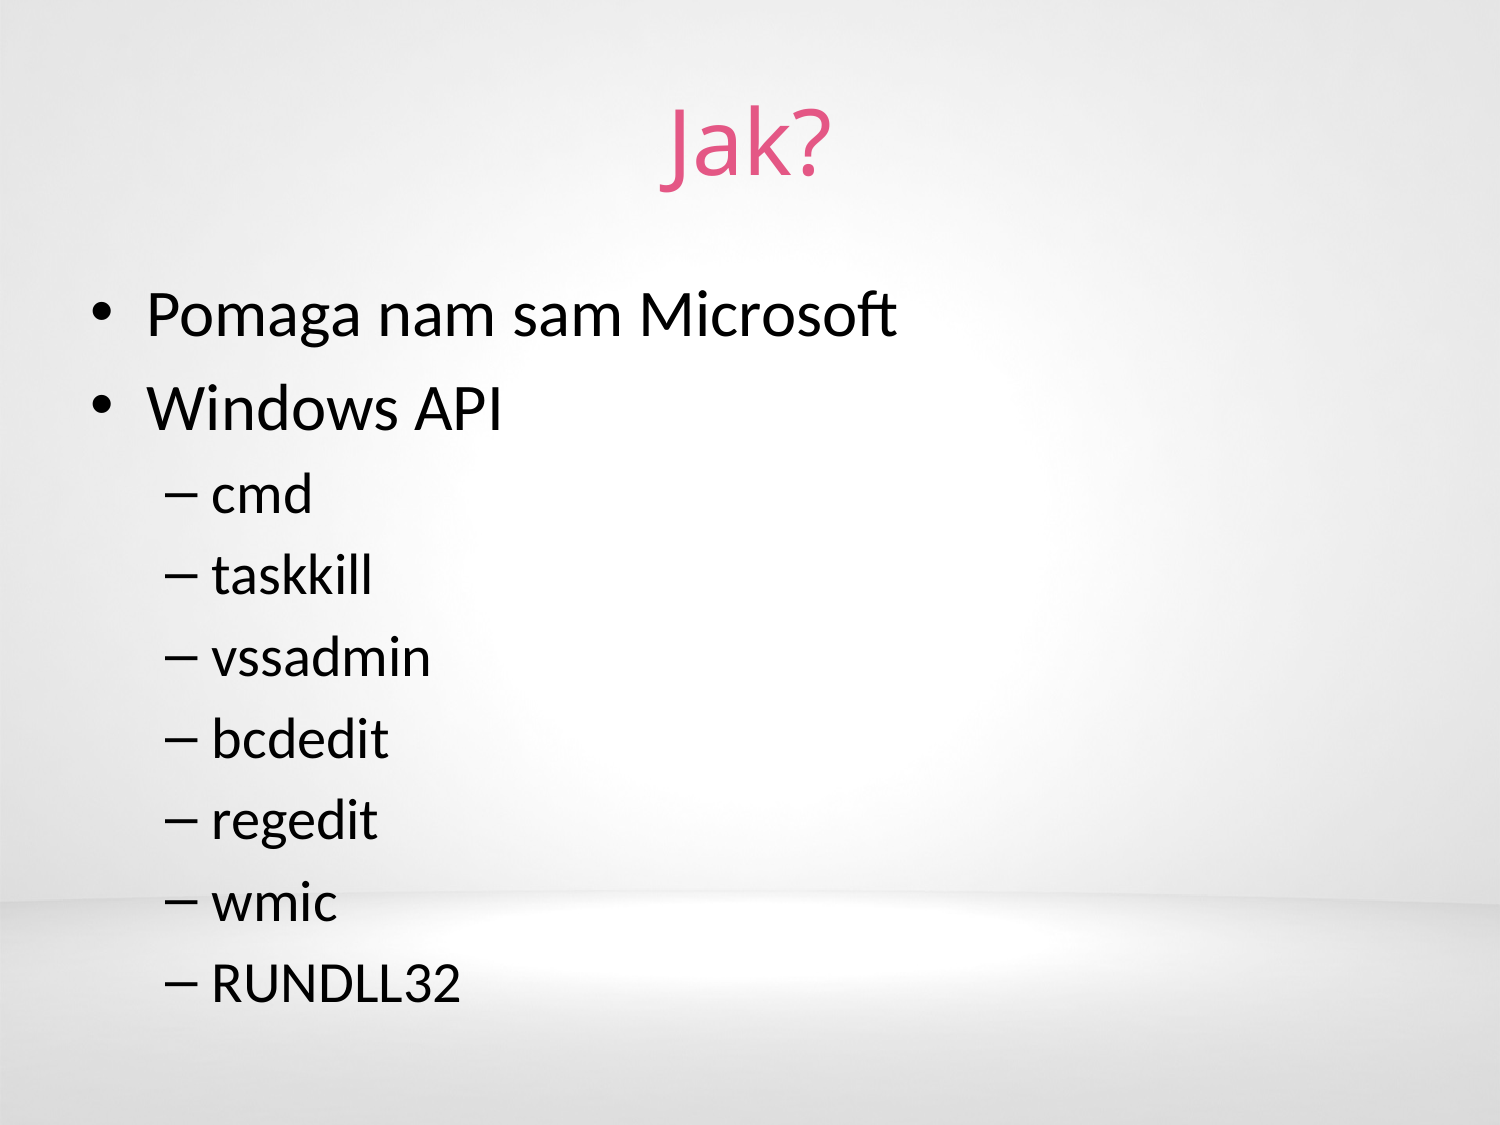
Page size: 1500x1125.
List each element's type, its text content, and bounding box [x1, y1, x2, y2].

list Pomaga nam sam Microsoft Windows API cmd taskkill vssadmin bcdedit regedit wmic RUNDLL32 [75, 262, 1436, 1106]
picture [0, 0, 1500, 1125]
title Jak? [75, 45, 1425, 233]
